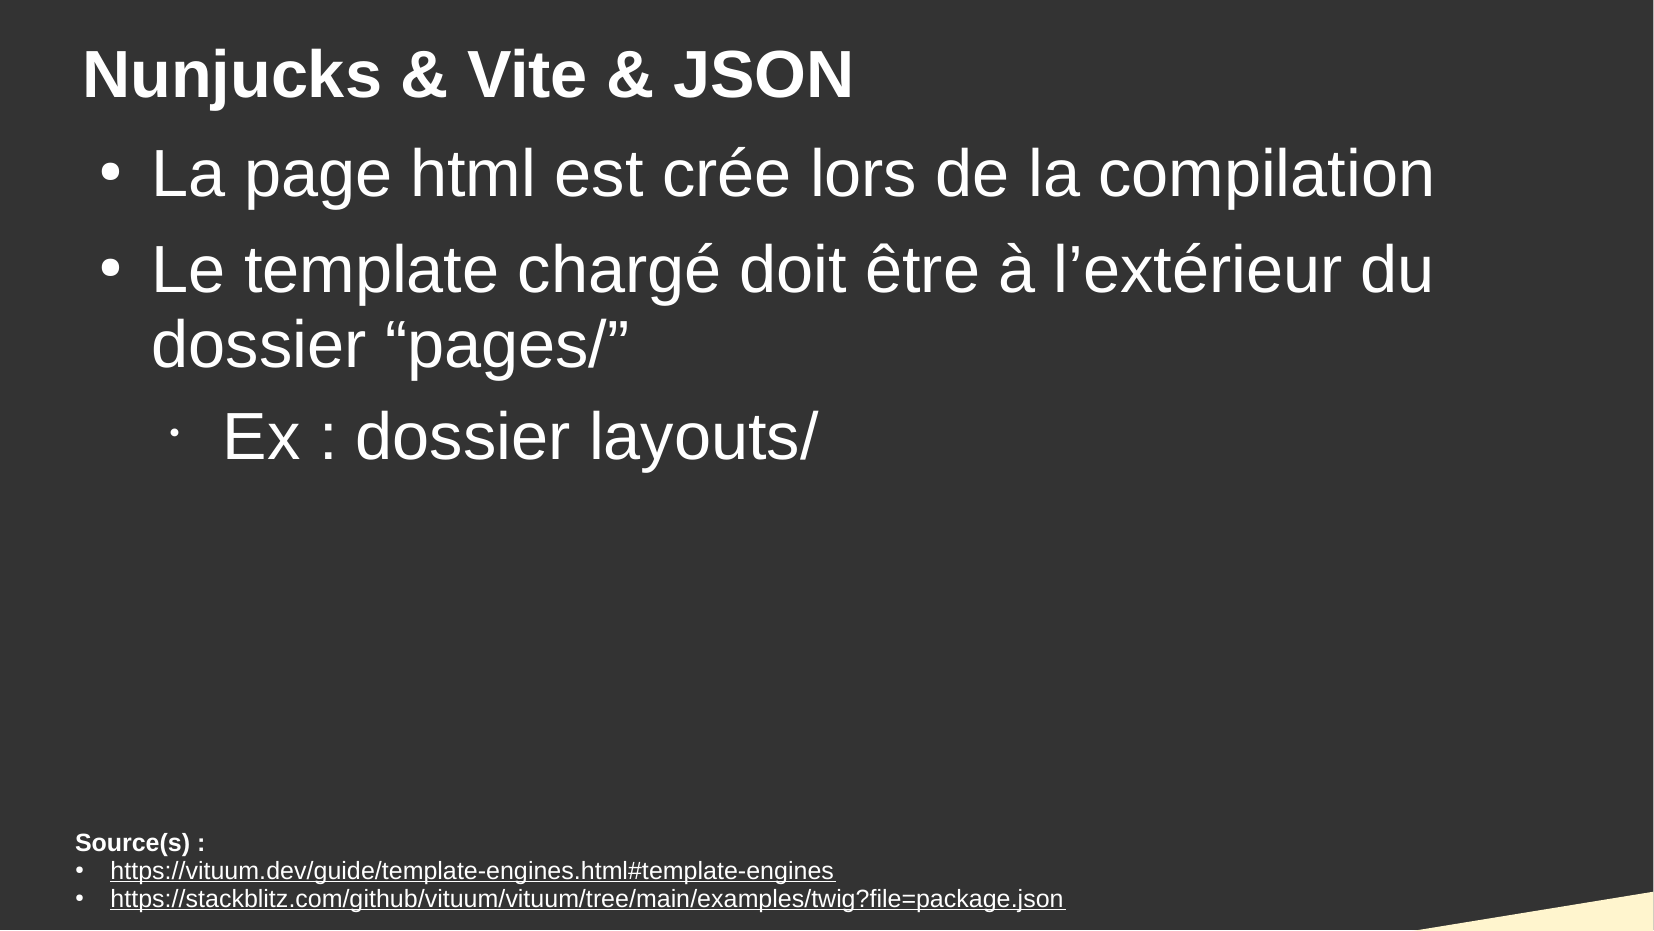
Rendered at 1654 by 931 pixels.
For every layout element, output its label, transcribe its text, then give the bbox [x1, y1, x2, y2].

list La page html est crée lors de la compilation Le template chargé doit être à l’extérieur du dossier “pages/” Ex : dossier layouts/ [80, 135, 1620, 591]
text_box [1546, 891, 1654, 931]
title Nunjucks & Vite & JSON [82, 37, 1571, 112]
text_box Source(s) : https://vituum.dev/guide/template-engines.html#template-engines https://stackblitz.com/github/vituum/vituum/tree/main/examples/twig?file=package.json [60, 821, 1546, 931]
